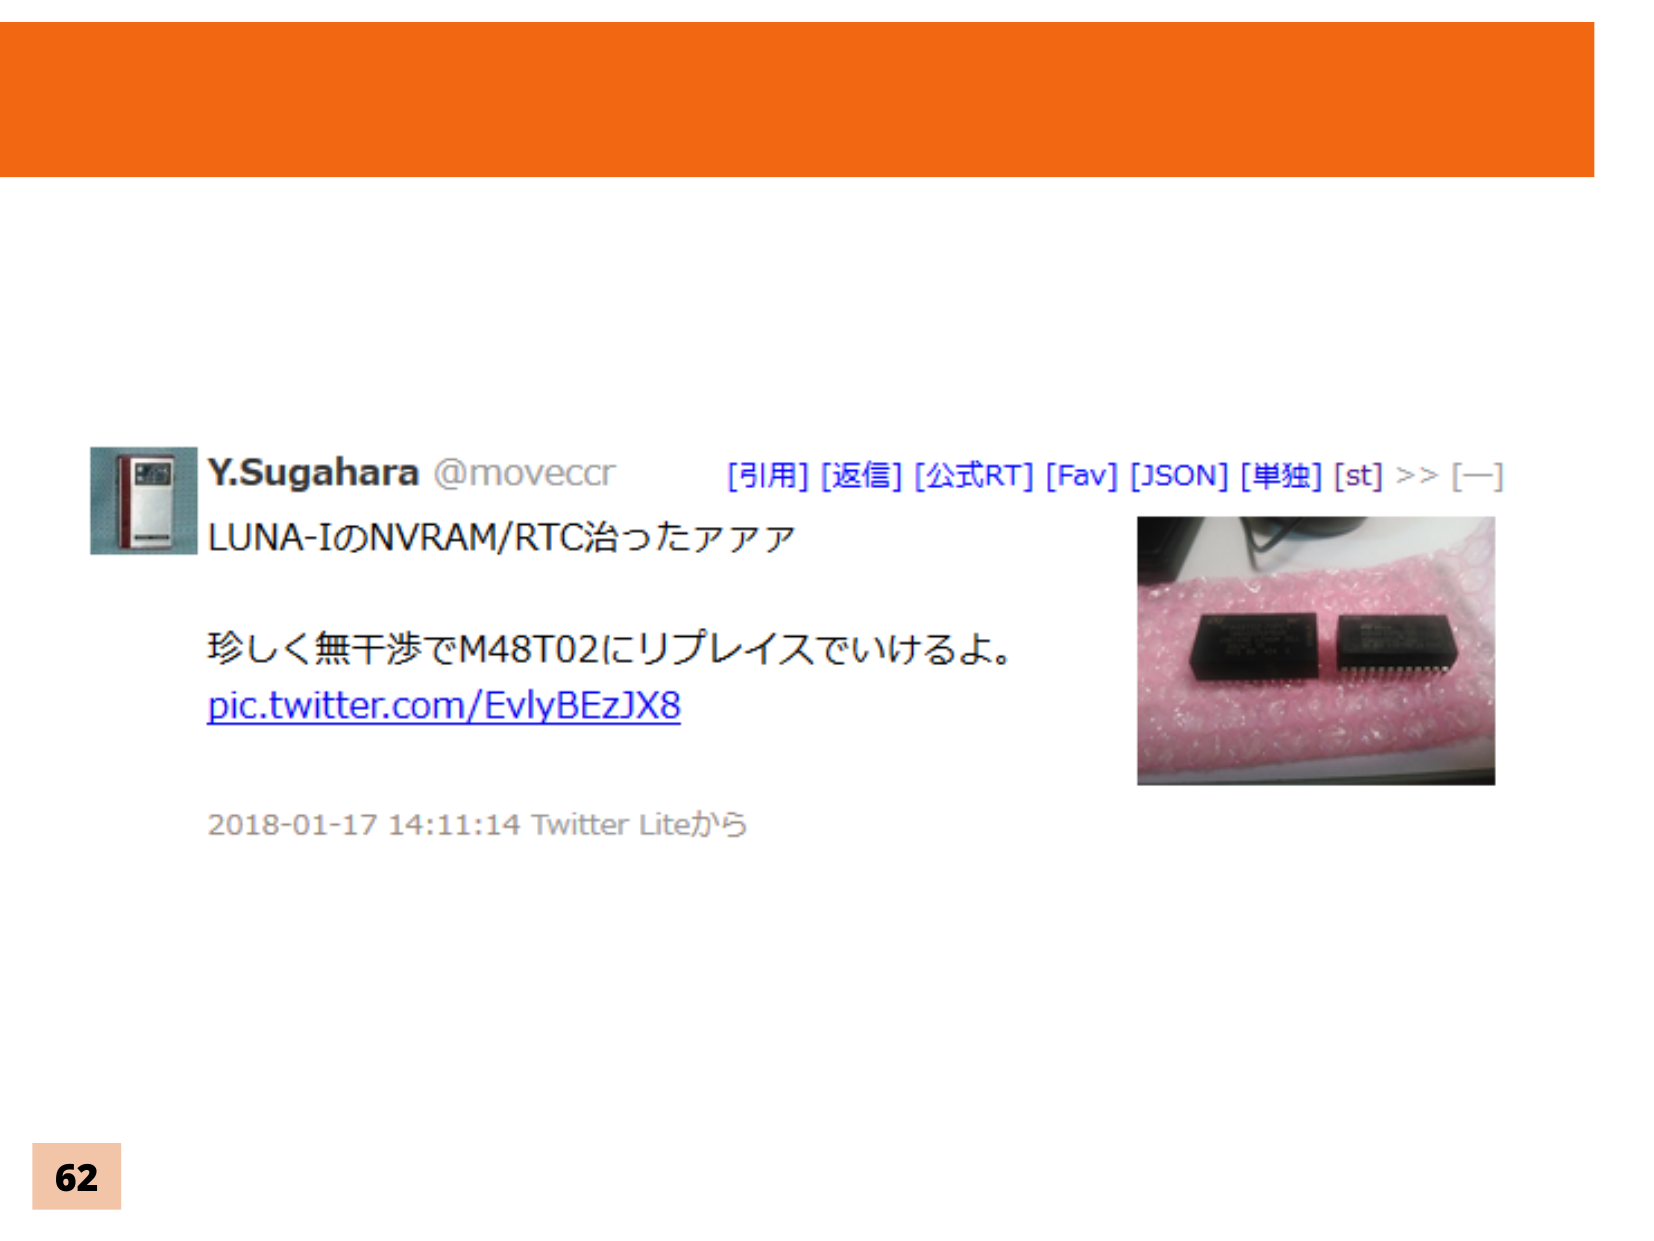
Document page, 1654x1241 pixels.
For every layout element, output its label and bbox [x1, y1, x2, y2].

picture [82, 441, 1525, 851]
